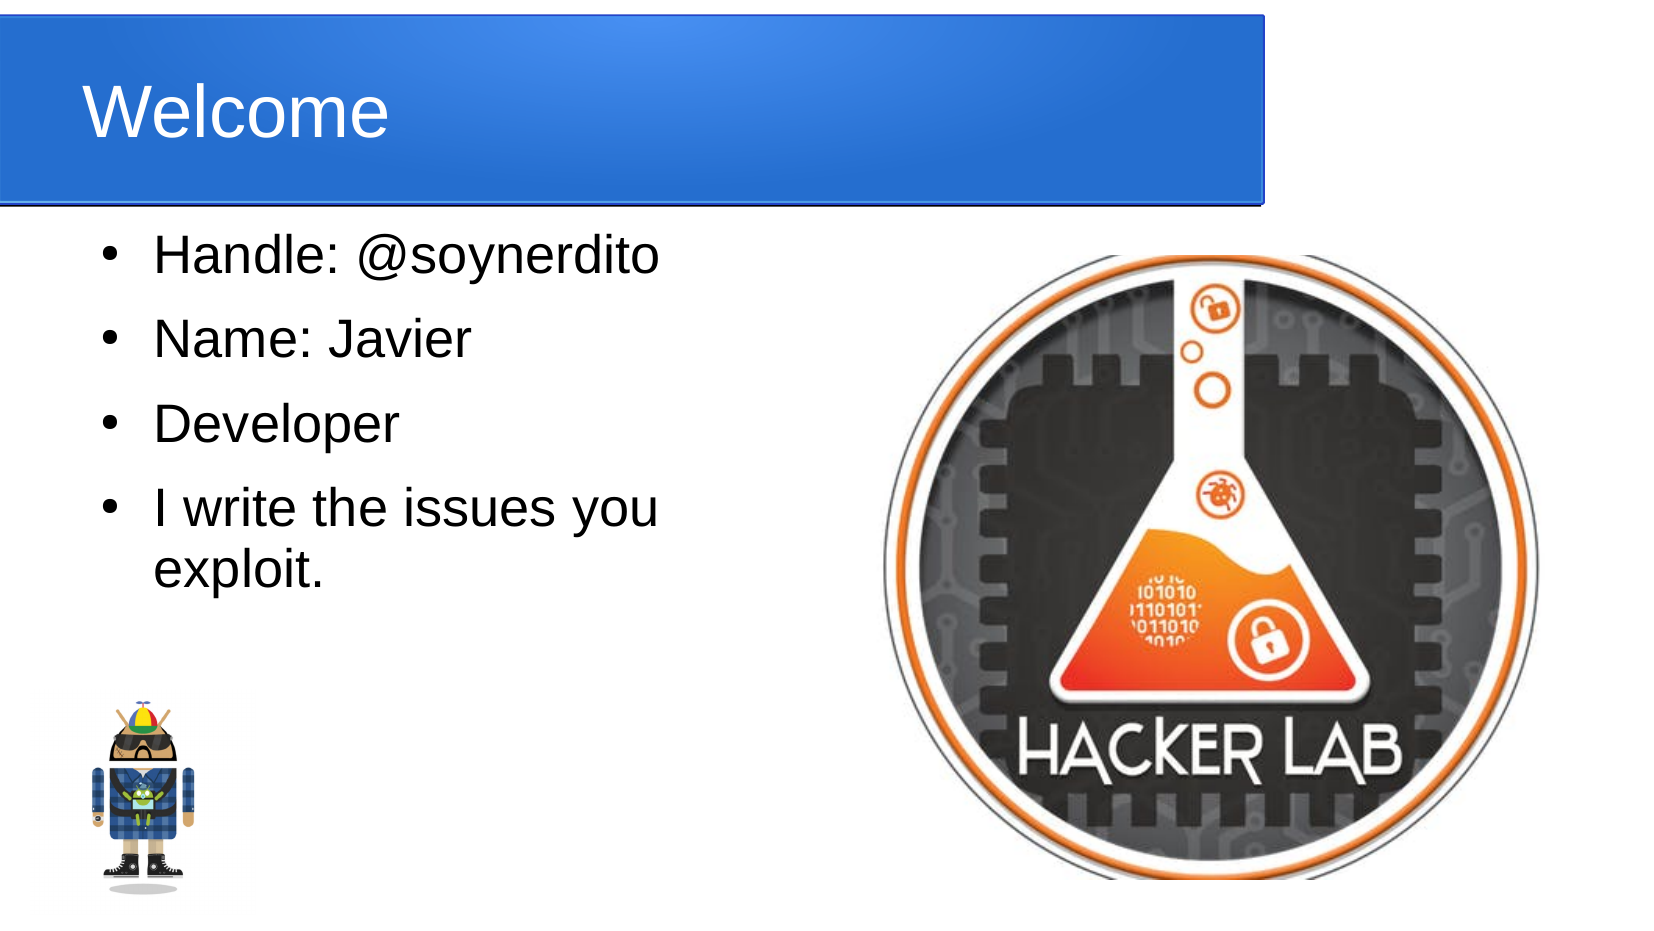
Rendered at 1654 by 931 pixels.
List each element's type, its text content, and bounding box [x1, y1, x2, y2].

picture [870, 255, 1561, 880]
title Welcome [82, 35, 1235, 189]
picture [30, 689, 256, 916]
list Handle: @soynerdito Name: Javier Developer I write the issues you exploit. [82, 224, 809, 764]
